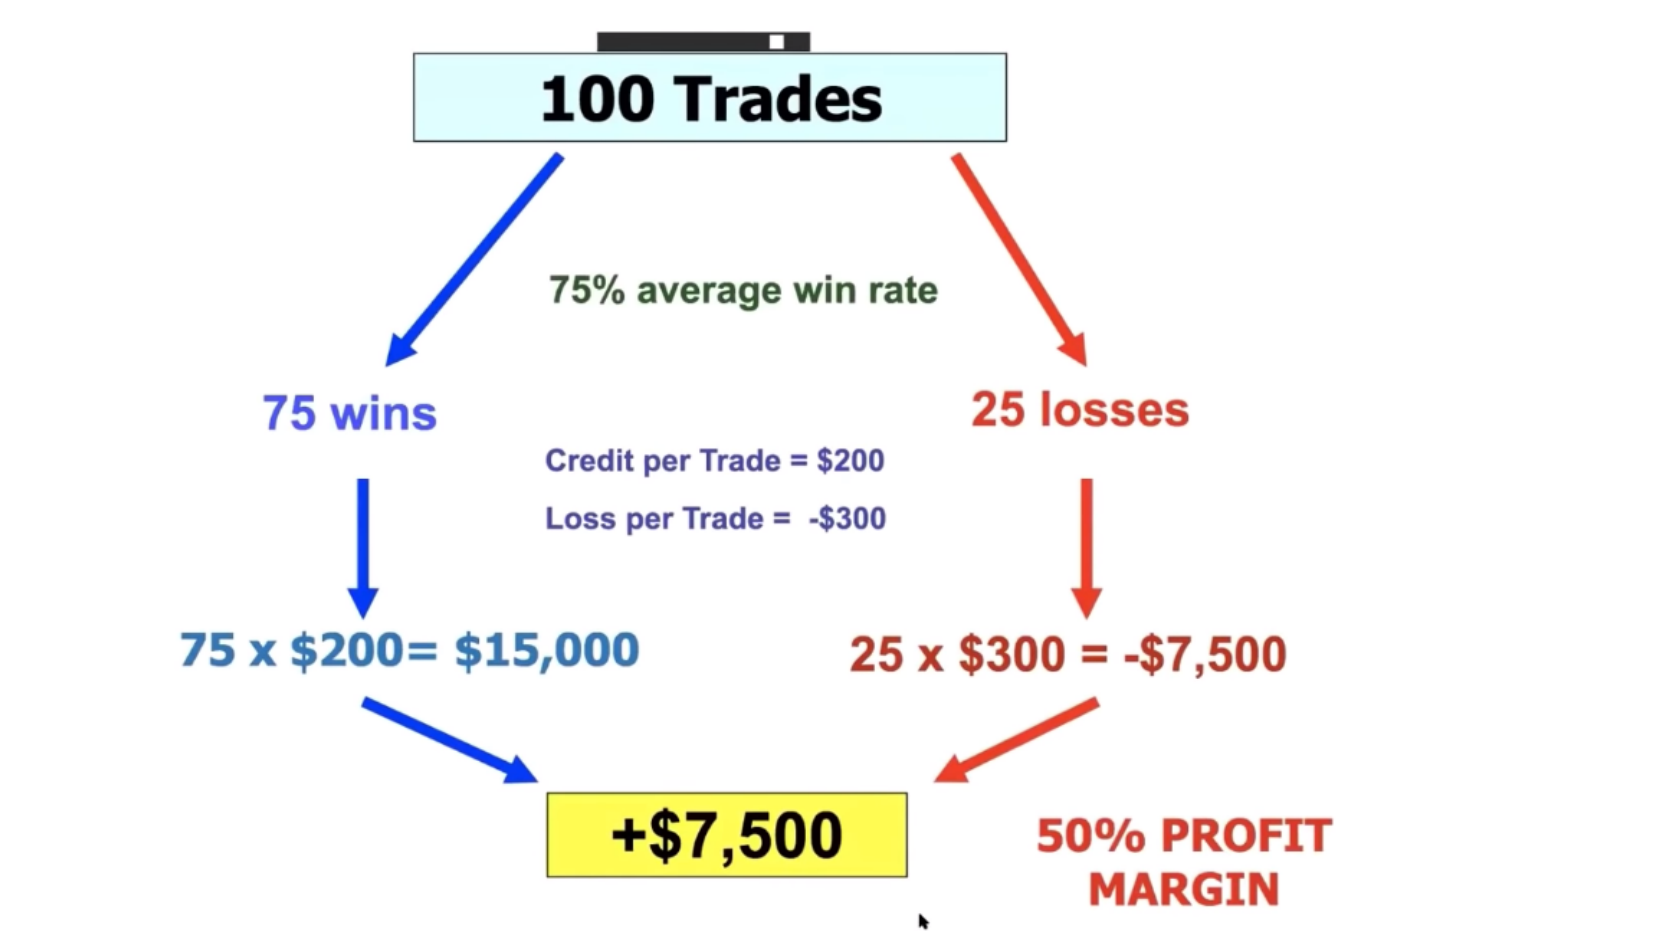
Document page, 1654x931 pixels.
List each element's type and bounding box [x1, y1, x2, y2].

picture [150, 7, 1377, 931]
